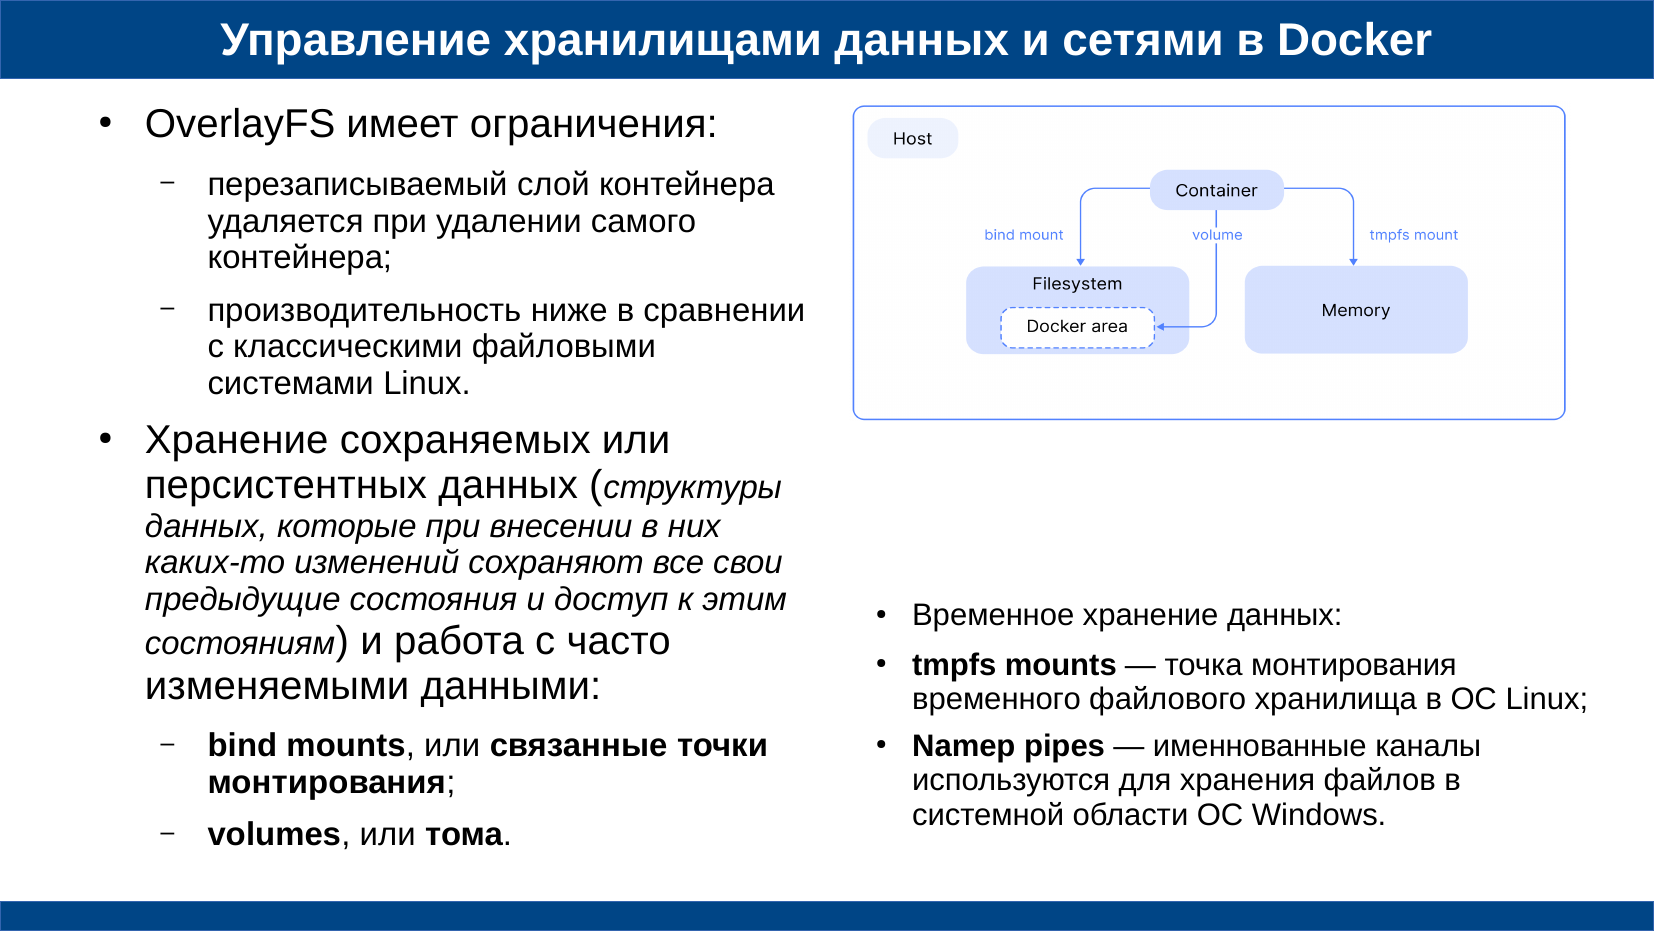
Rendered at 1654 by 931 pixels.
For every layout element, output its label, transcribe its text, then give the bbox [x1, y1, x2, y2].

title Управление хранилищами данных и сетями в Docker [0, 0, 1654, 79]
list OverlayFS имеет ограничения: перезаписываемый слой контейнера удаляется при удалении самого контейнера; производительность ниже в сравнении с классическими файловыми системами Linux. Хранение сохраняемых или персистентных данных (структуры данных, которые при внесении в них каких-то изменений сохраняют все свои предыдущие состояния и доступ к этим состояниям) и работа с часто изменяемыми данными: bind mounts, или связанные точки монтирования; volumes, или тома. [82, 101, 809, 856]
list Временное хранение данных: tmpfs mounts — точка монтирования временного файлового хранилища в ОC Linux; Namep pipes — именнованные каналы используются для хранения файлов в системной области ОС Windows. [863, 597, 1591, 856]
picture [849, 101, 1571, 421]
